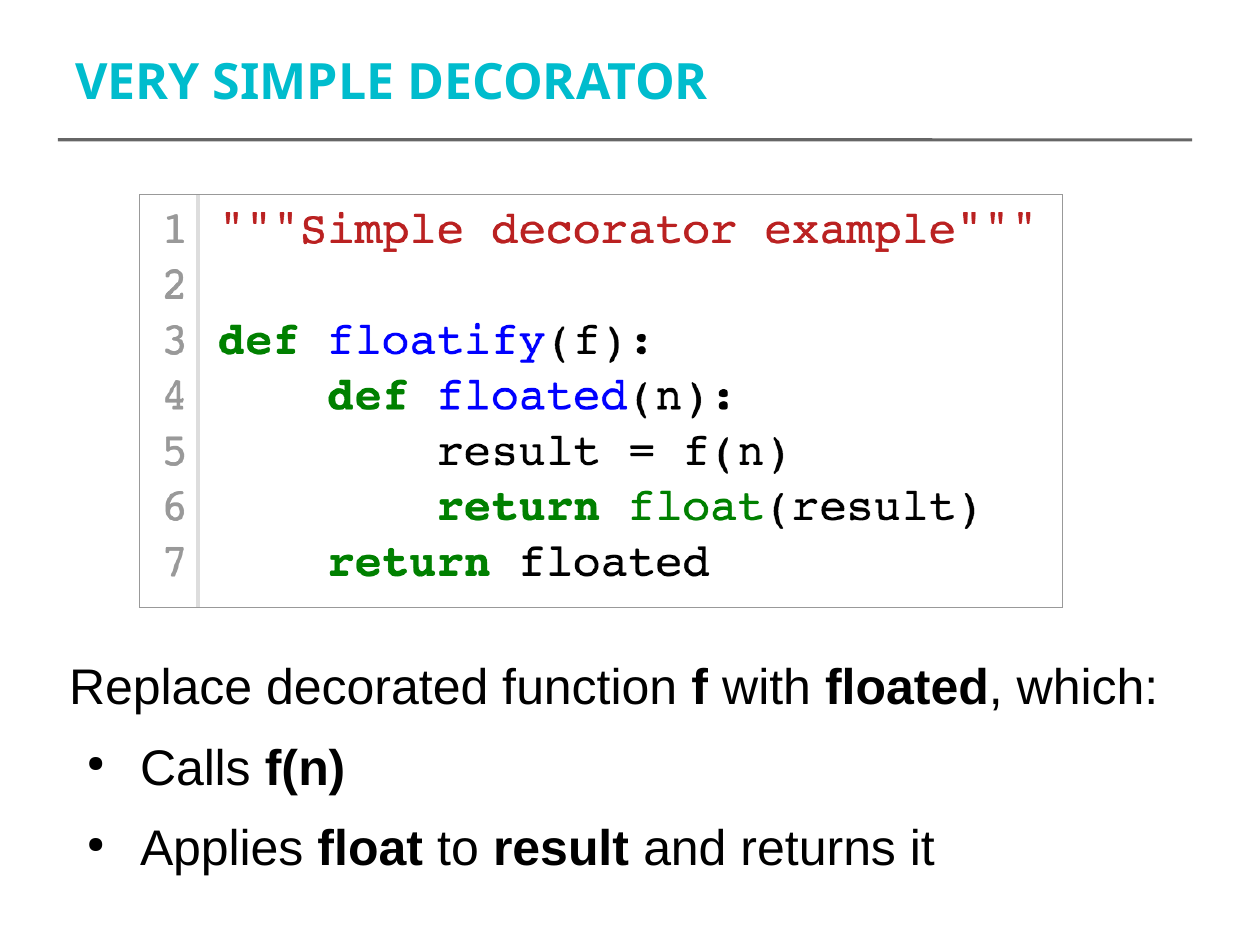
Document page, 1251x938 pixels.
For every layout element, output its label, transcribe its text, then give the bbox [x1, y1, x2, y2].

title VERY SIMPLE DECORATOR [62, 37, 1188, 122]
list Replace decorated function f with floated, which: Calls f(n) Applies float to result and returns it [56, 641, 1217, 904]
picture [139, 194, 1063, 608]
